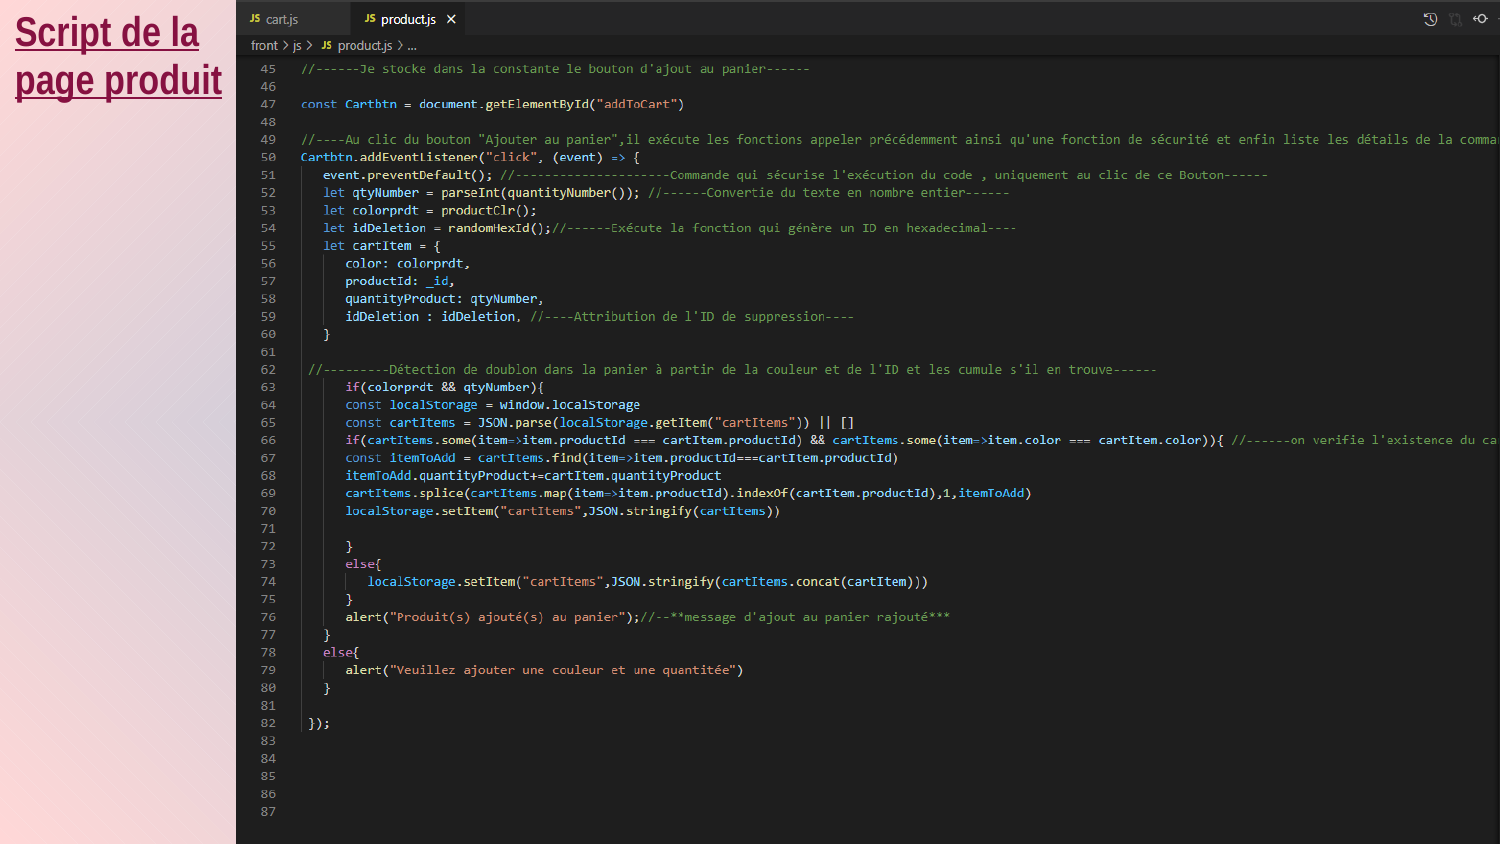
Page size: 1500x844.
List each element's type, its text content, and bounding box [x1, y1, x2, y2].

text_box Script de la page produit [0, 0, 236, 111]
picture [236, 0, 1500, 844]
